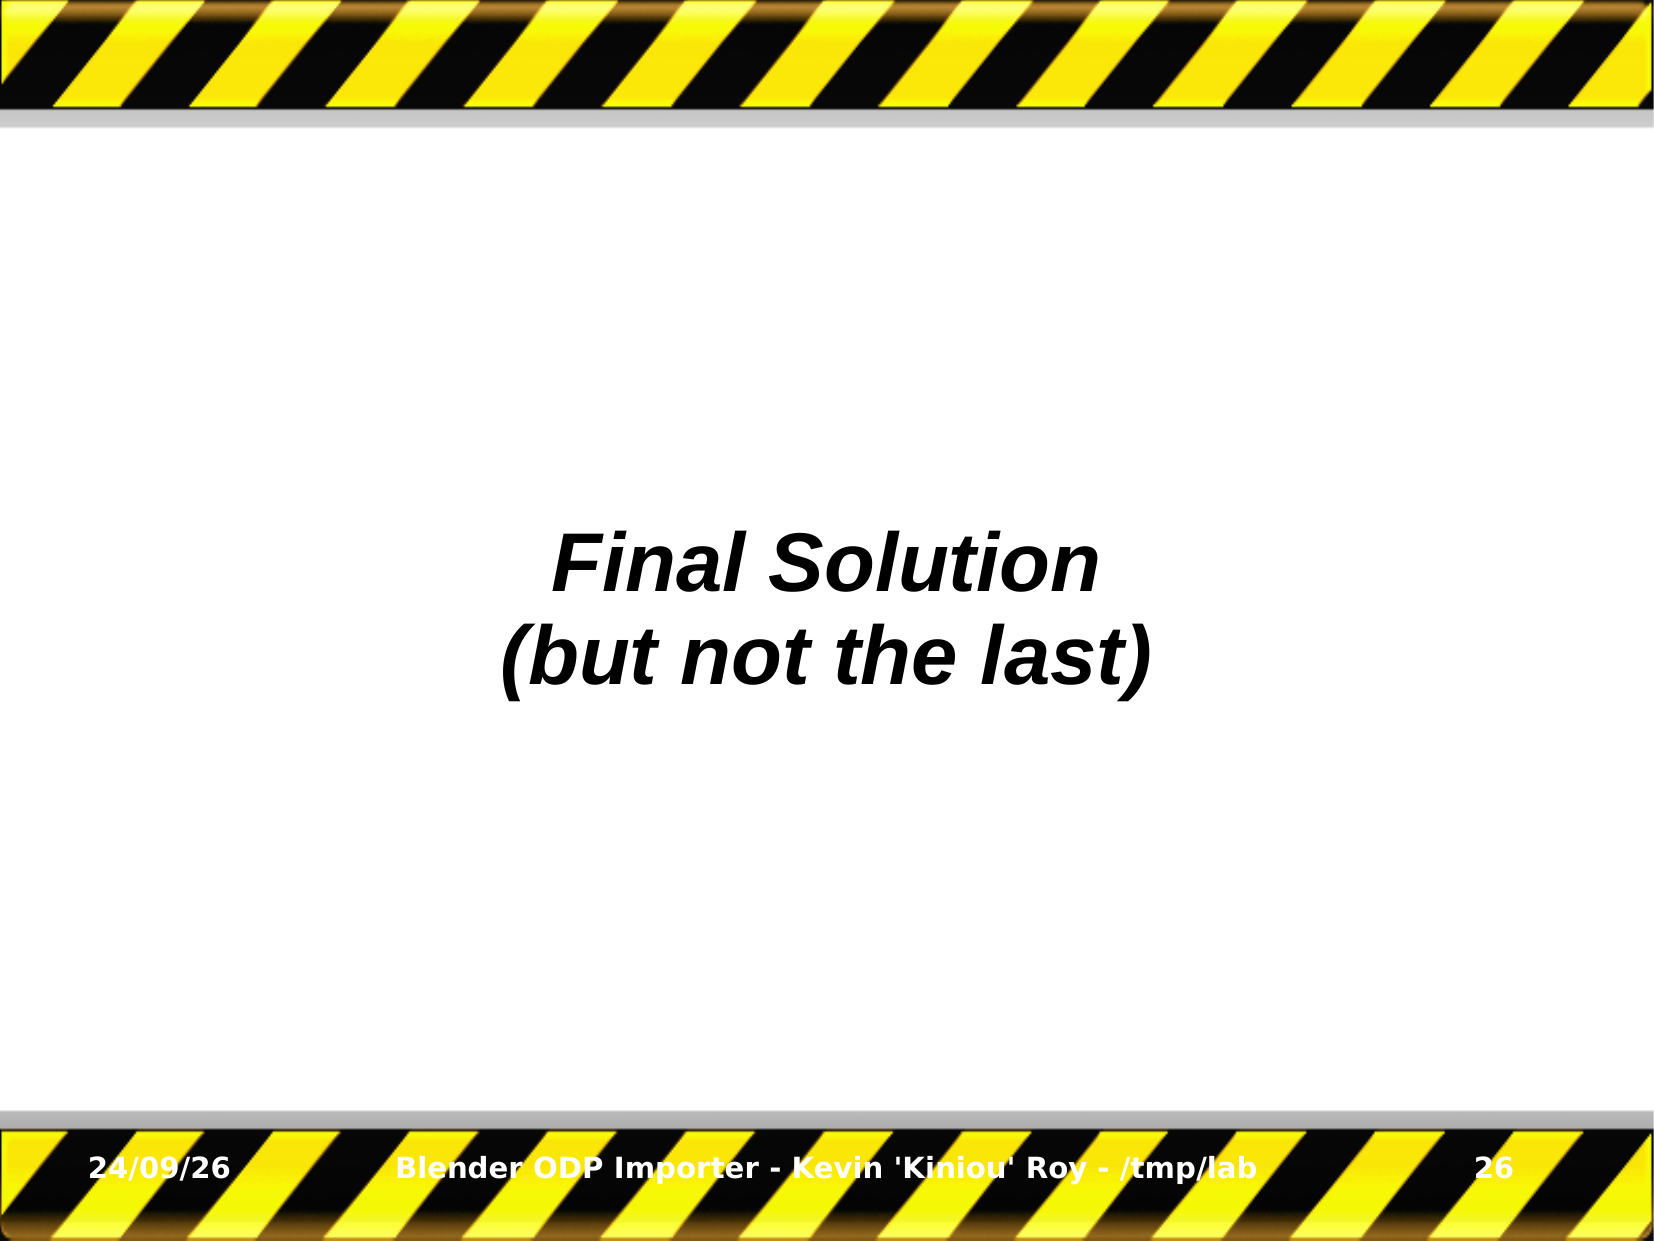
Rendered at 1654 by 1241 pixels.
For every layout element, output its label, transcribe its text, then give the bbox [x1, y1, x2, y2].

picture [0, 0, 1654, 1241]
subtitle Final Solution (but not the last) [59, 516, 1595, 724]
